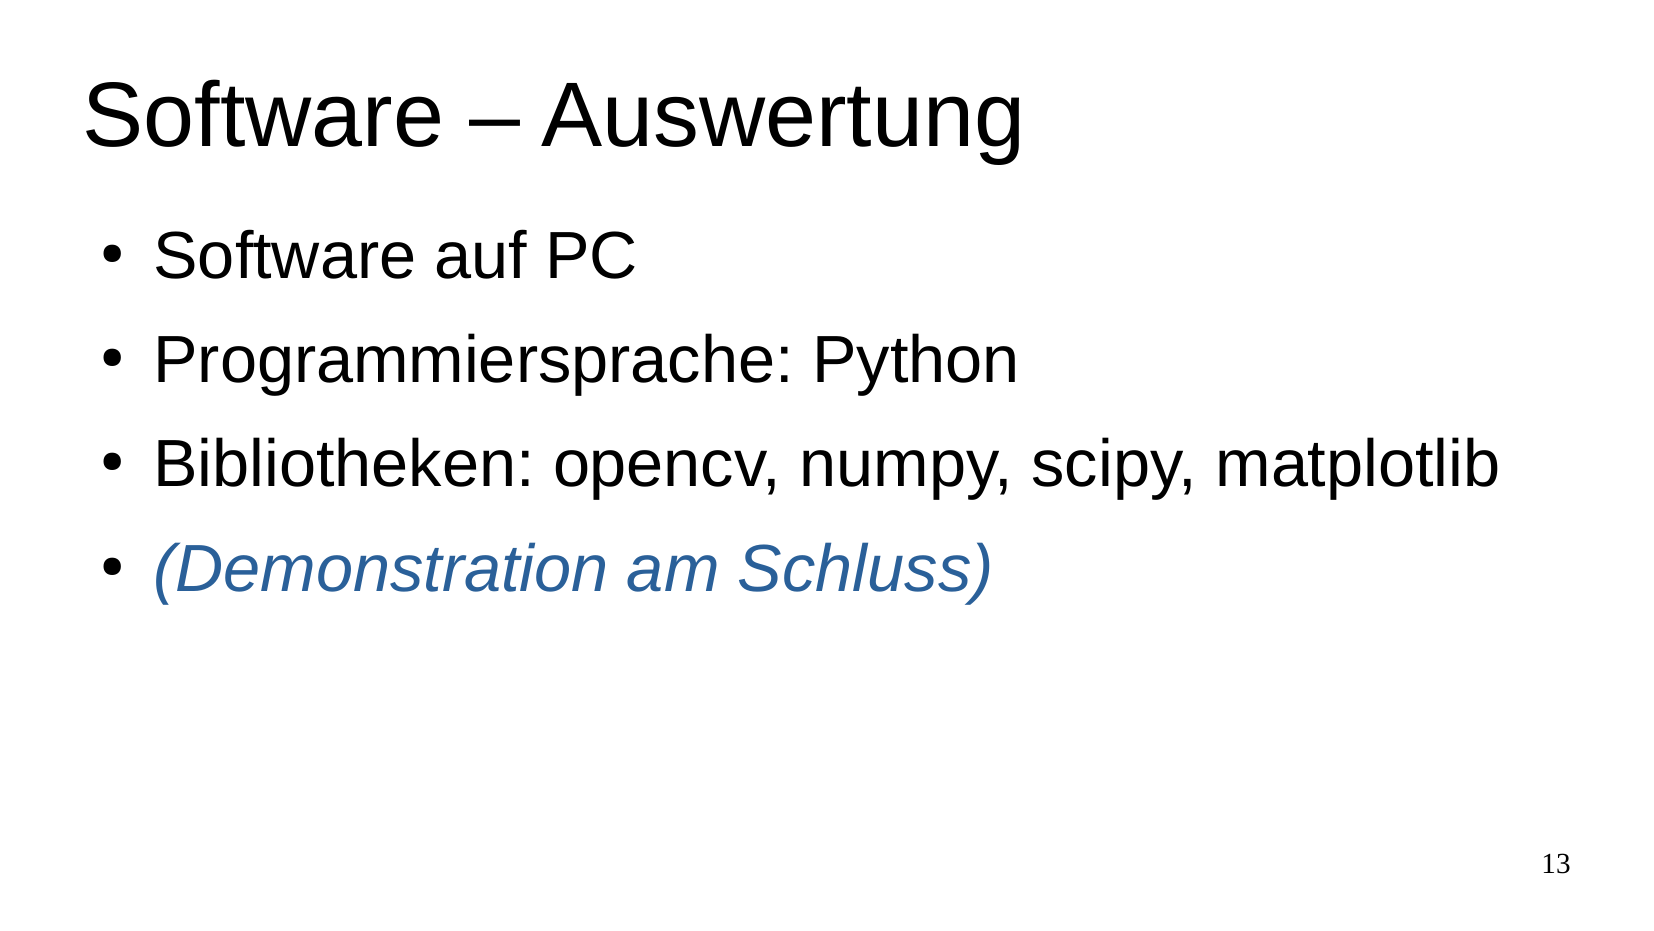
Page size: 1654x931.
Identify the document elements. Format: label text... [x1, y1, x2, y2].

list Software auf PC Programmiersprache: Python Bibliotheken: opencv, numpy, scipy, matplotlib (Demonstration am Schluss) [82, 217, 1571, 758]
title Software – Auswertung [82, 37, 1571, 193]
